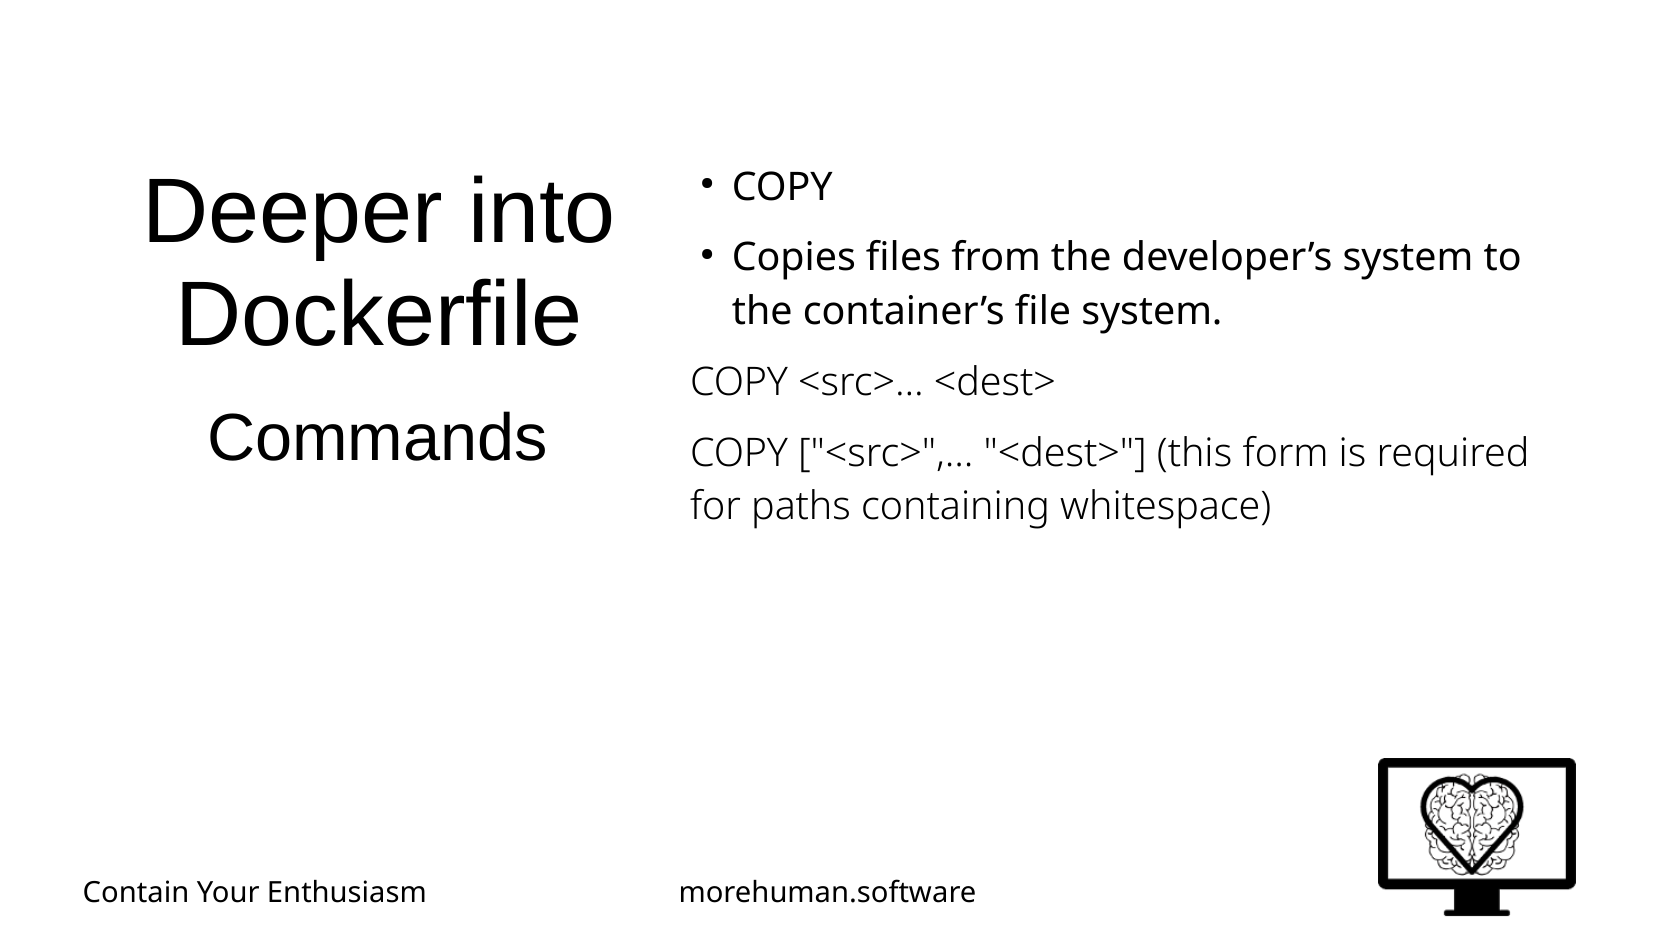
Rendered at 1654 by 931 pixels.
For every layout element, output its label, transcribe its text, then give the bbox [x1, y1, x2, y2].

list COPY Copies files from the developer’s system to the container’s file system. COPY <src>... <dest> COPY ["<src>",... "<dest>"] (this form is required for paths containing whitespace) [690, 157, 1572, 533]
title Deeper into Dockerfile [83, 154, 676, 371]
picture [1378, 758, 1576, 925]
text_box Commands [81, 400, 674, 705]
